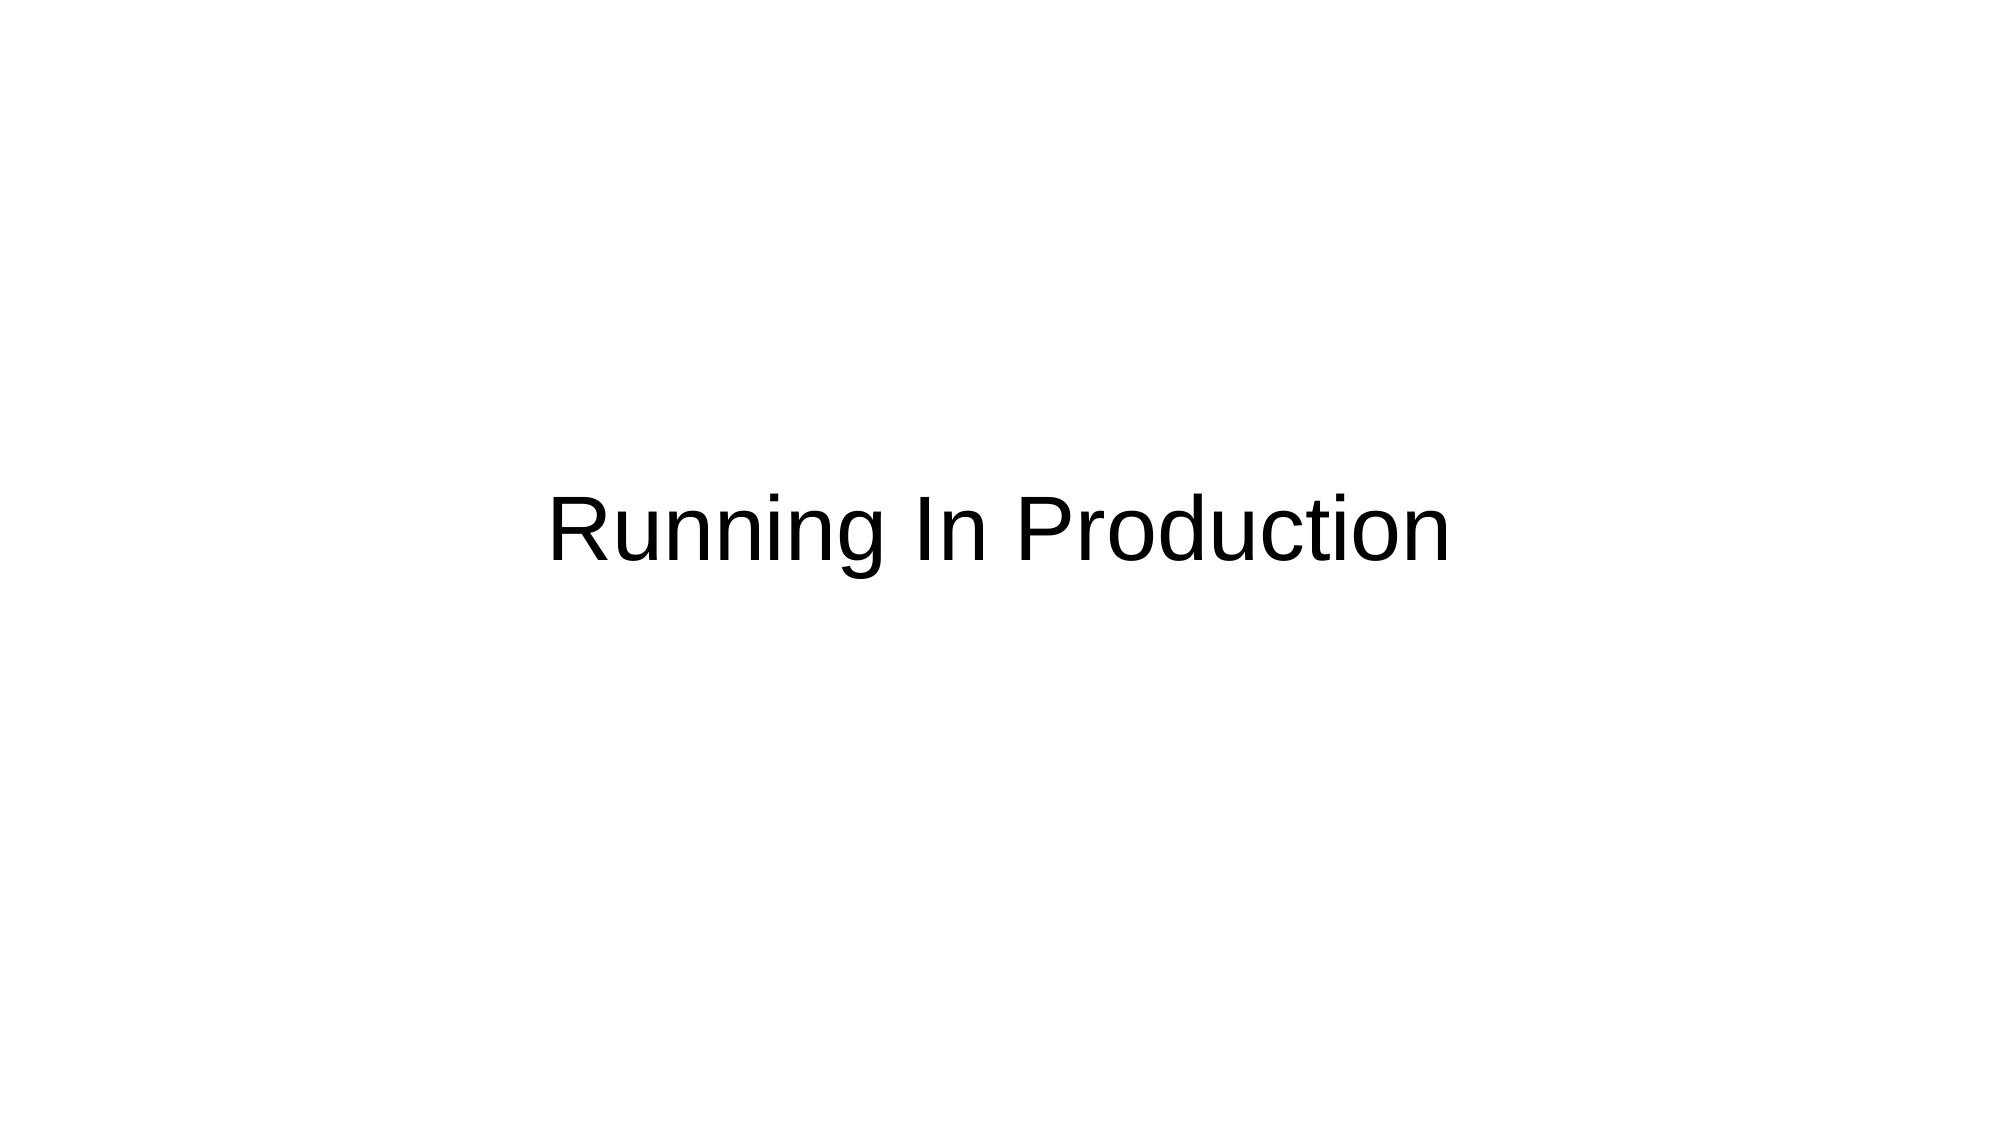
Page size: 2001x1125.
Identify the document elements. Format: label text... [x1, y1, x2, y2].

title Running In Production [99, 434, 1900, 623]
